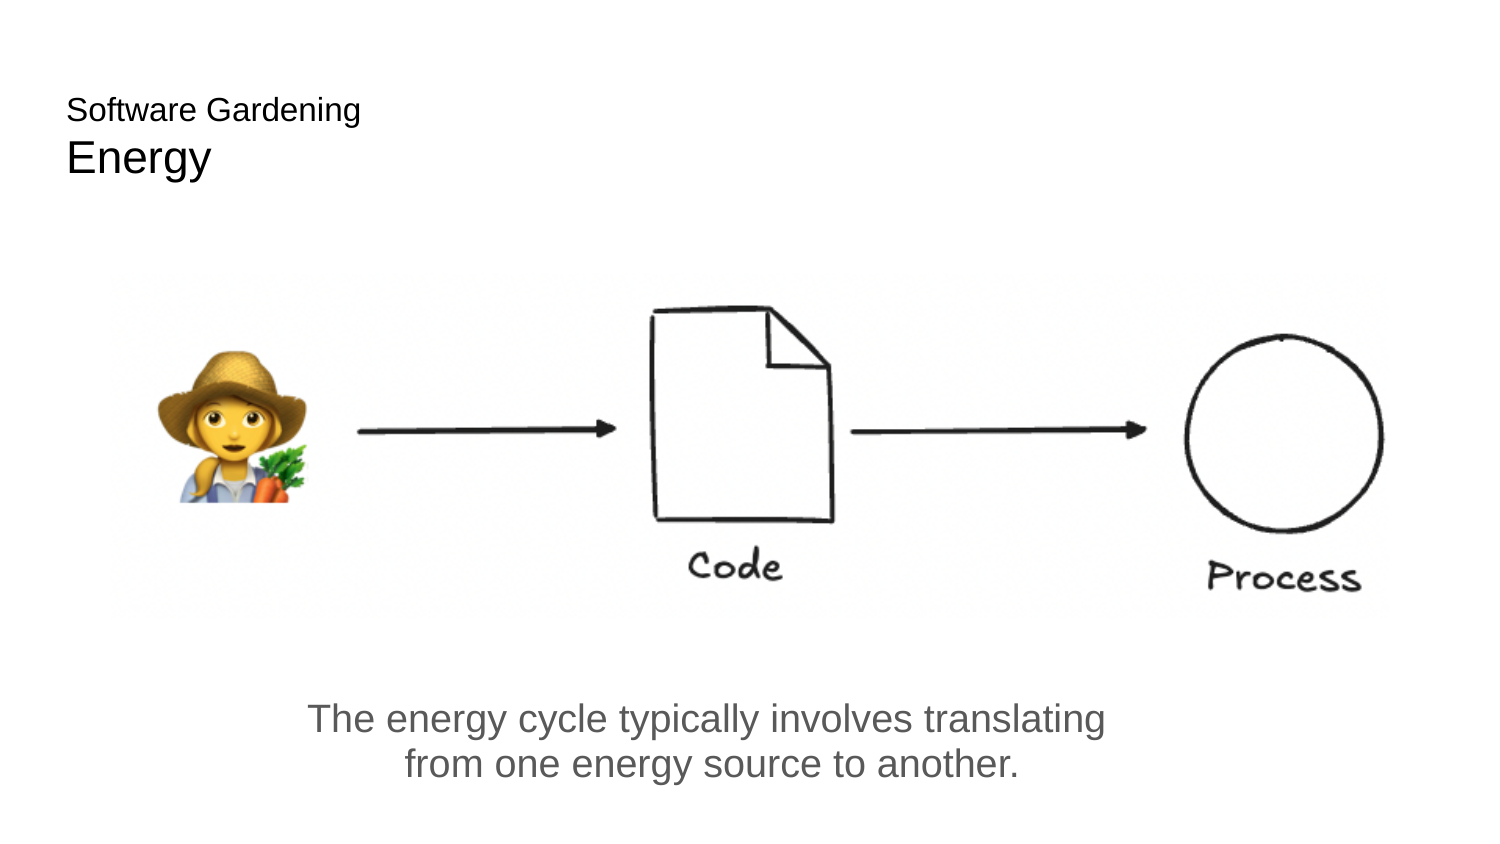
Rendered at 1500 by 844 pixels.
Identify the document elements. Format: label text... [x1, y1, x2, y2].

text_box Software Gardening Energy [51, 72, 1449, 199]
picture [110, 273, 1390, 619]
list The energy cycle typically involves translating from one energy source to another. [125, 681, 1300, 745]
